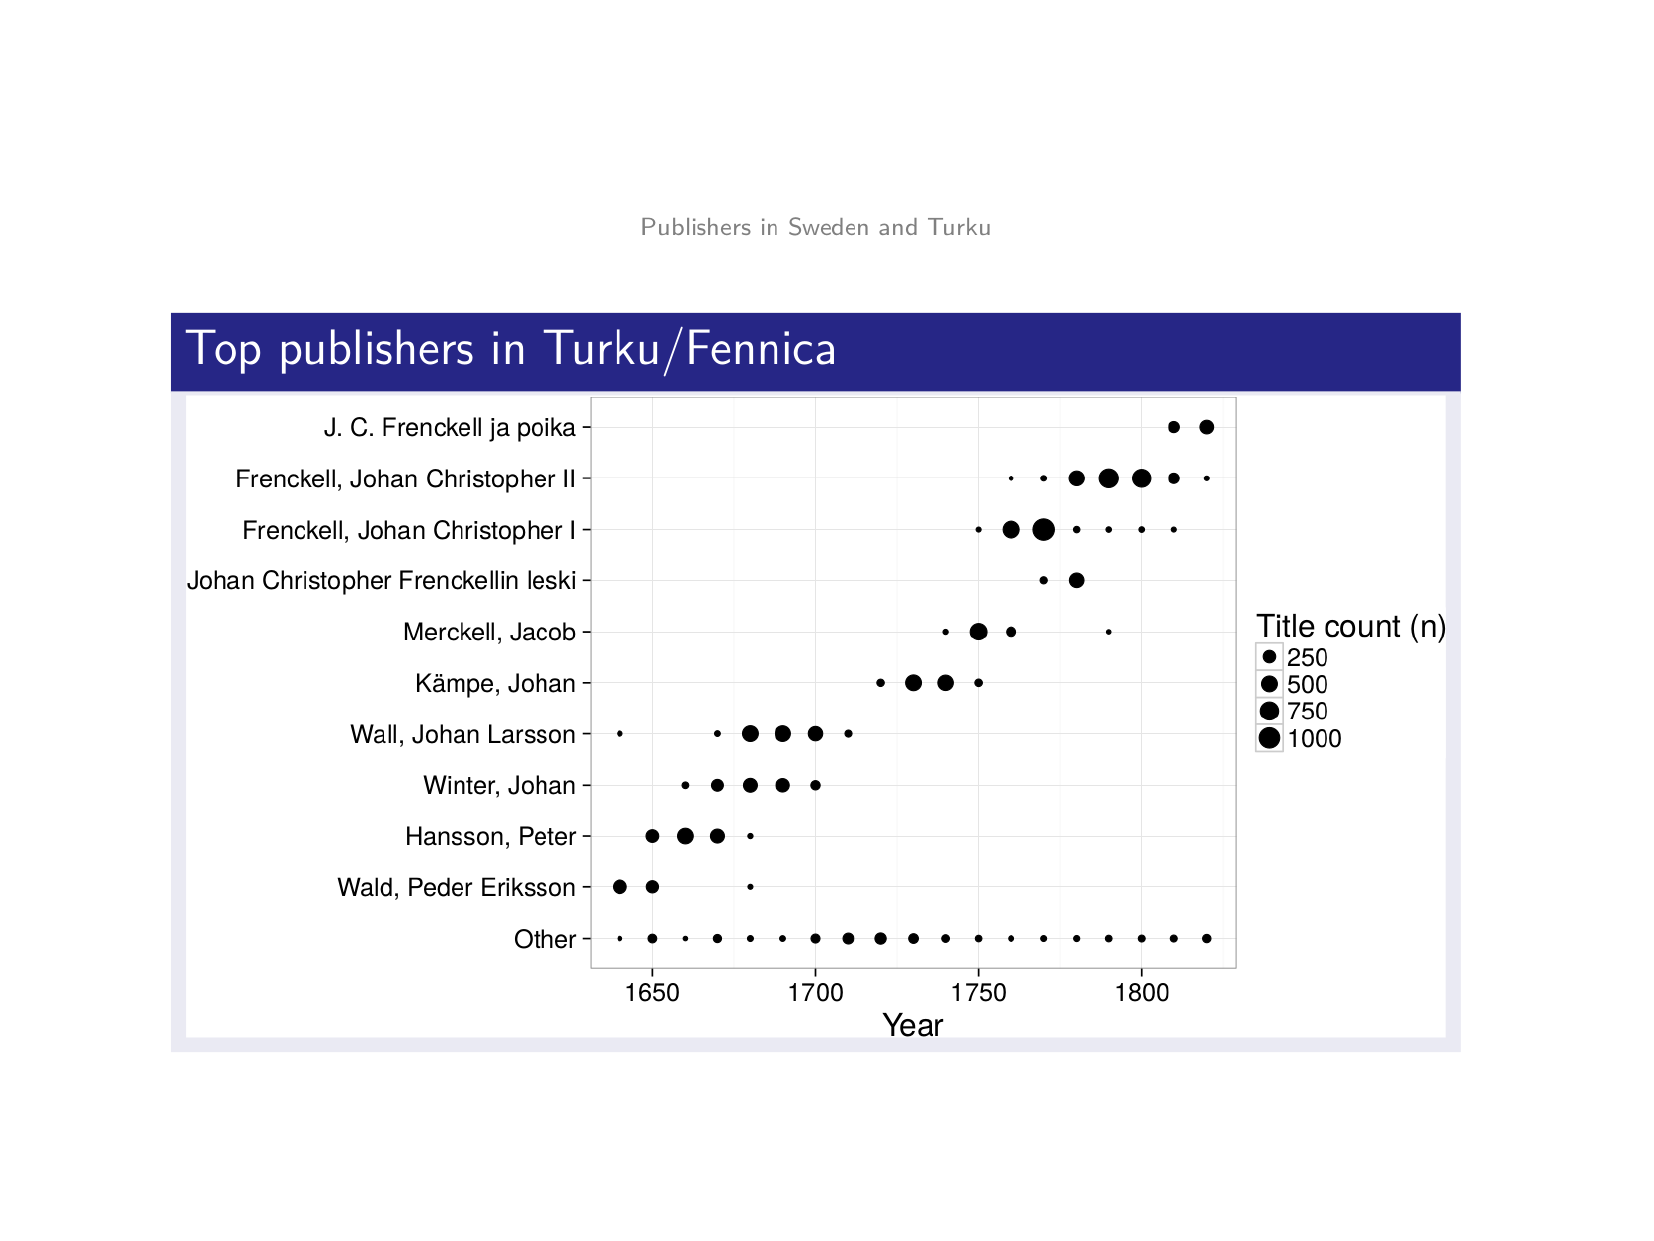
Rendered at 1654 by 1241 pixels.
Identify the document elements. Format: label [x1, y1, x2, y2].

picture [69, 78, 1561, 1197]
